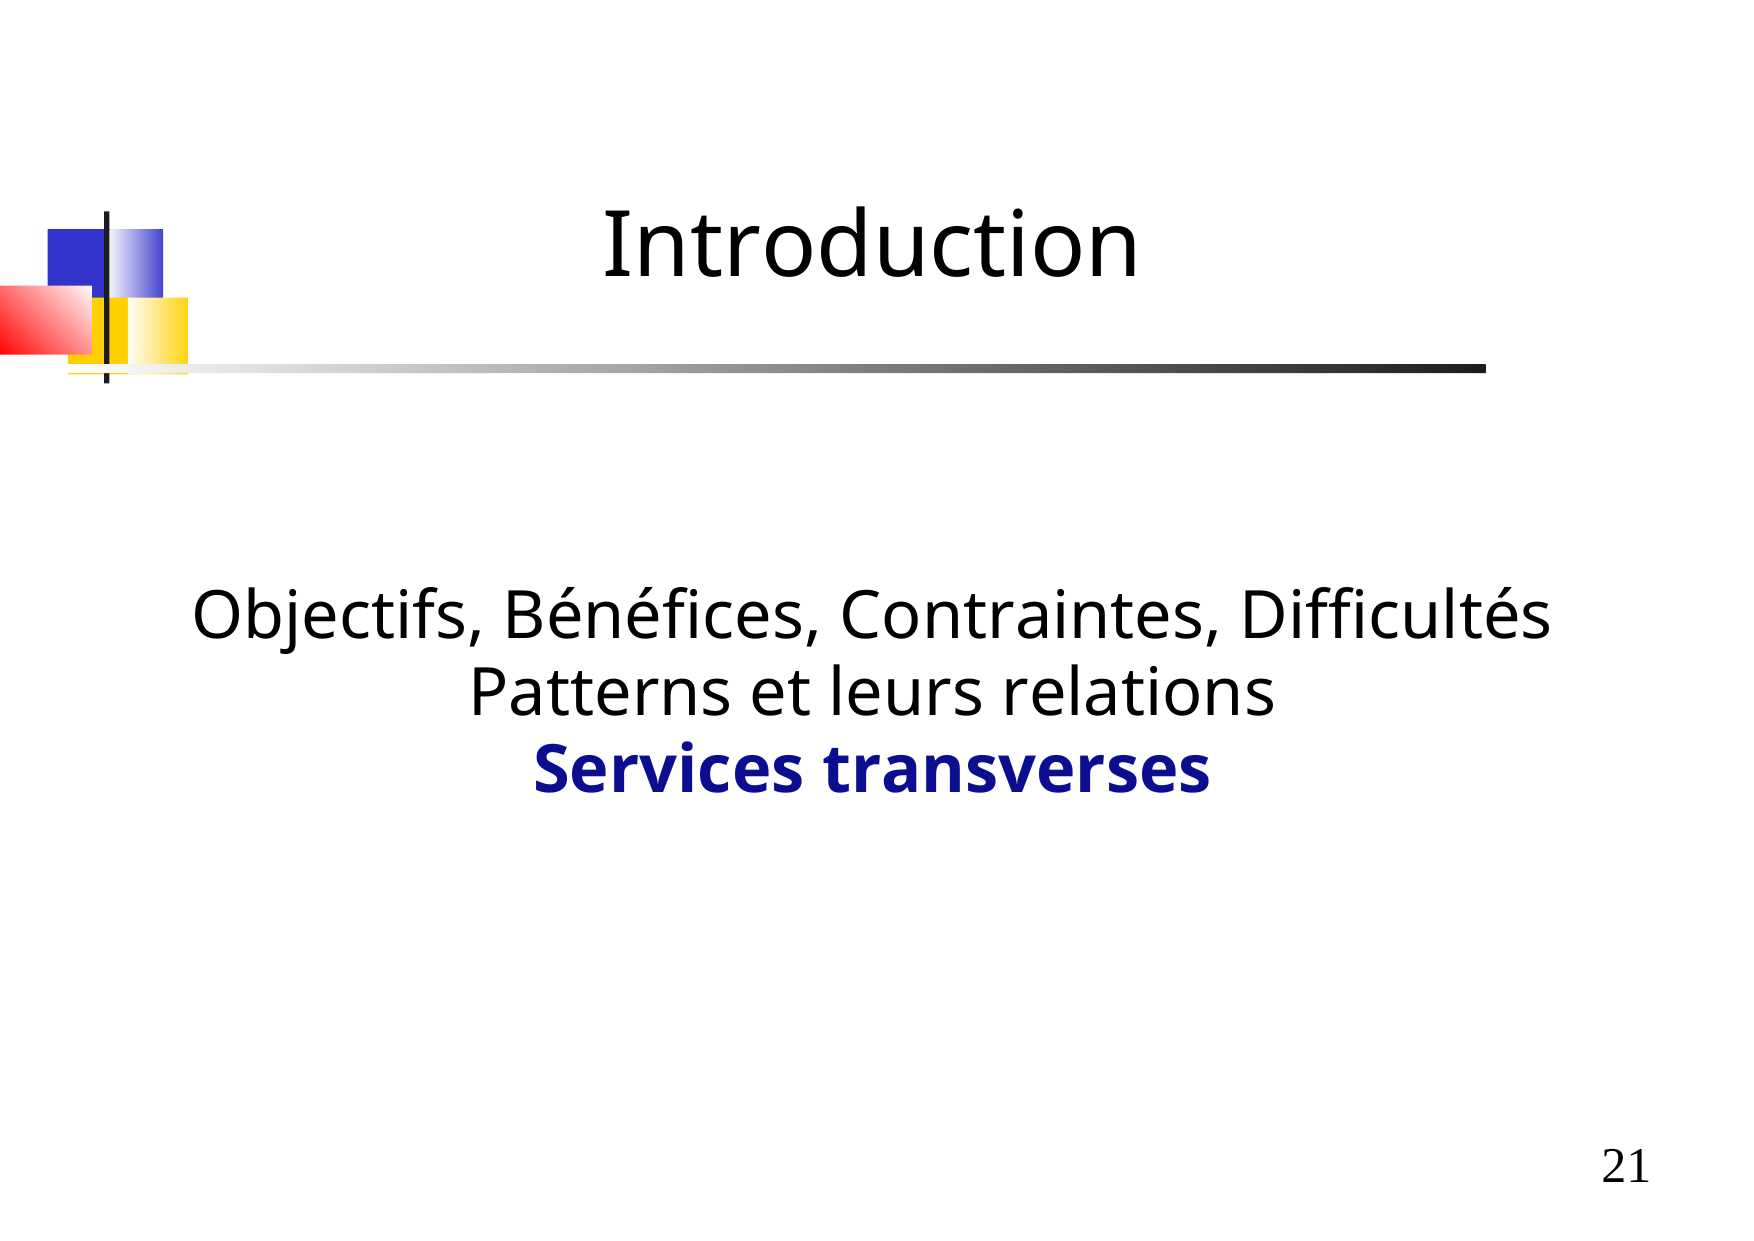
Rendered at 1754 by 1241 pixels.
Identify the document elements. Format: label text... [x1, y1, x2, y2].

title Introduction [179, 139, 1567, 351]
subtitle Objectifs, Bénéfices, Contraintes, Difficultés Patterns et leurs relations Services transverses [179, 371, 1567, 1091]
